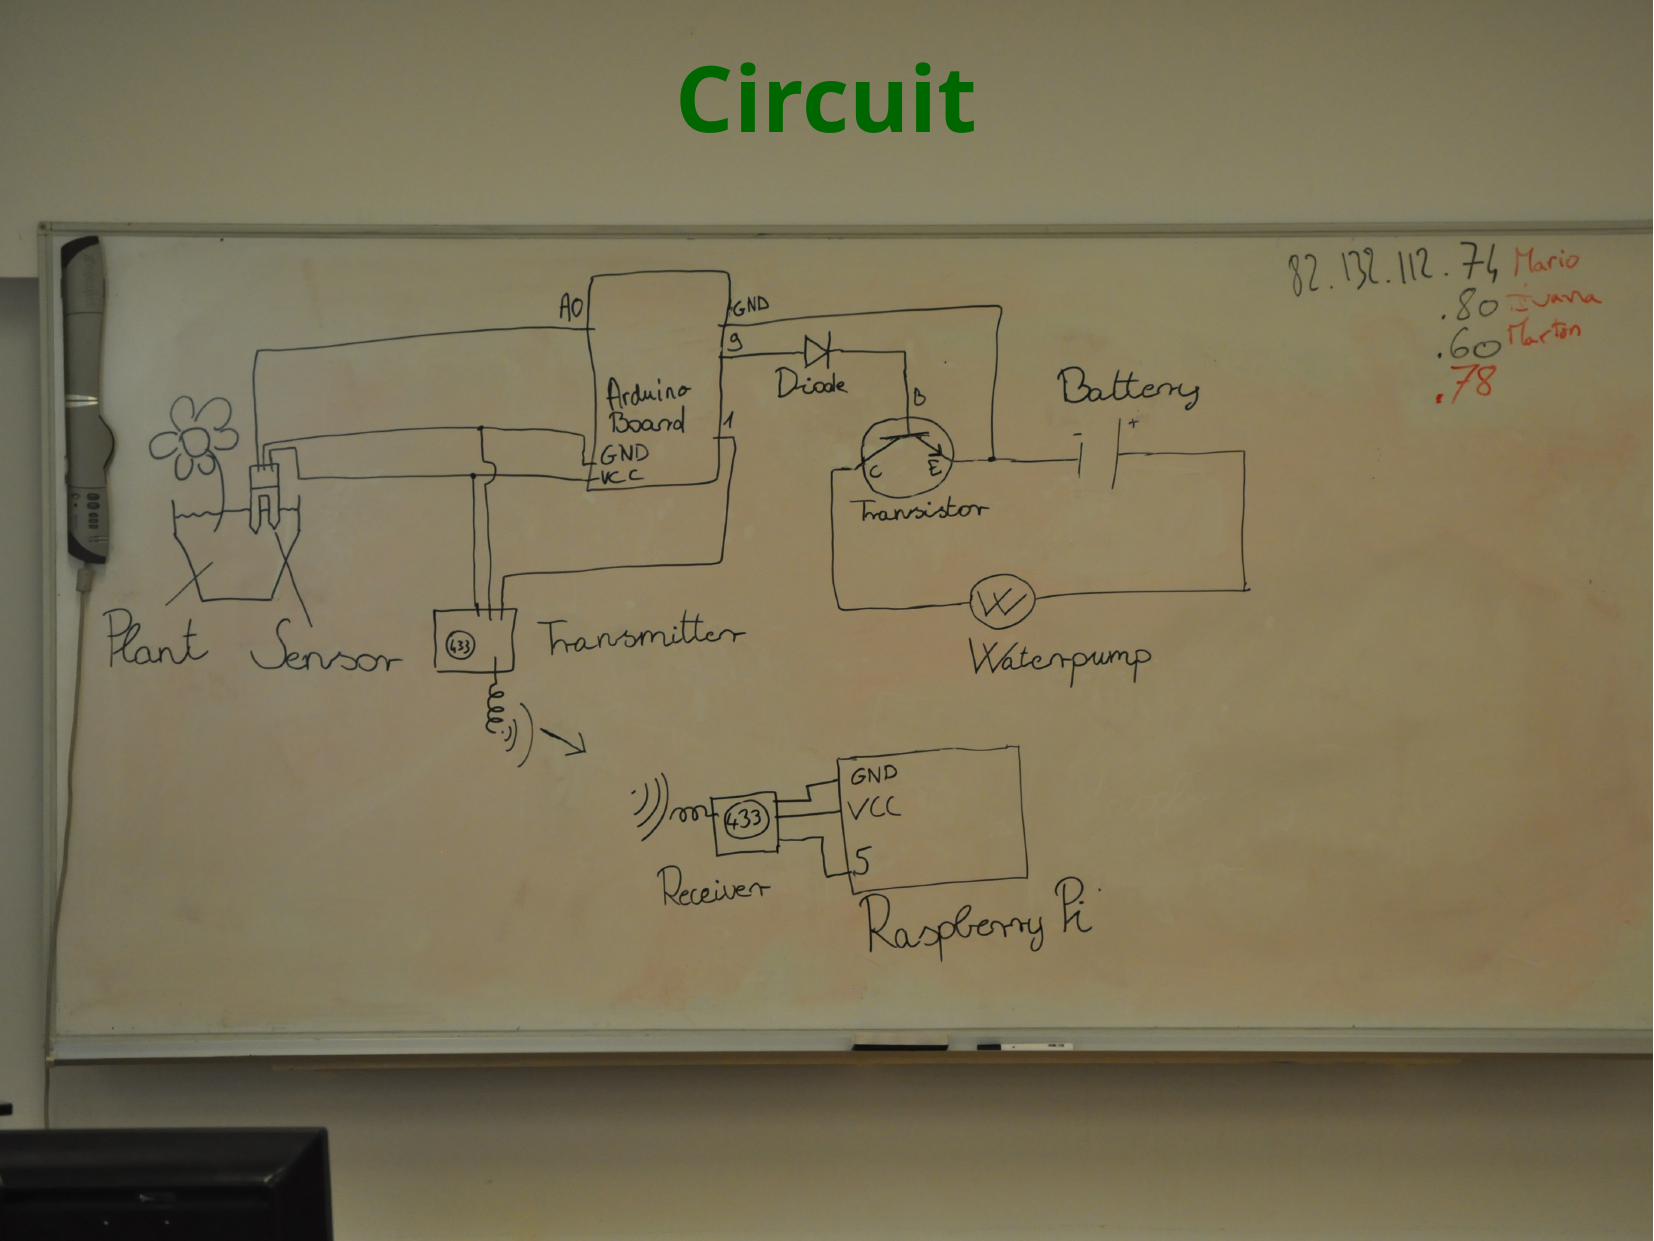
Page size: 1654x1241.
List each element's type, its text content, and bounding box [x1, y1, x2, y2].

picture [0, 0, 1653, 1241]
title Circuit [82, 0, 1571, 226]
